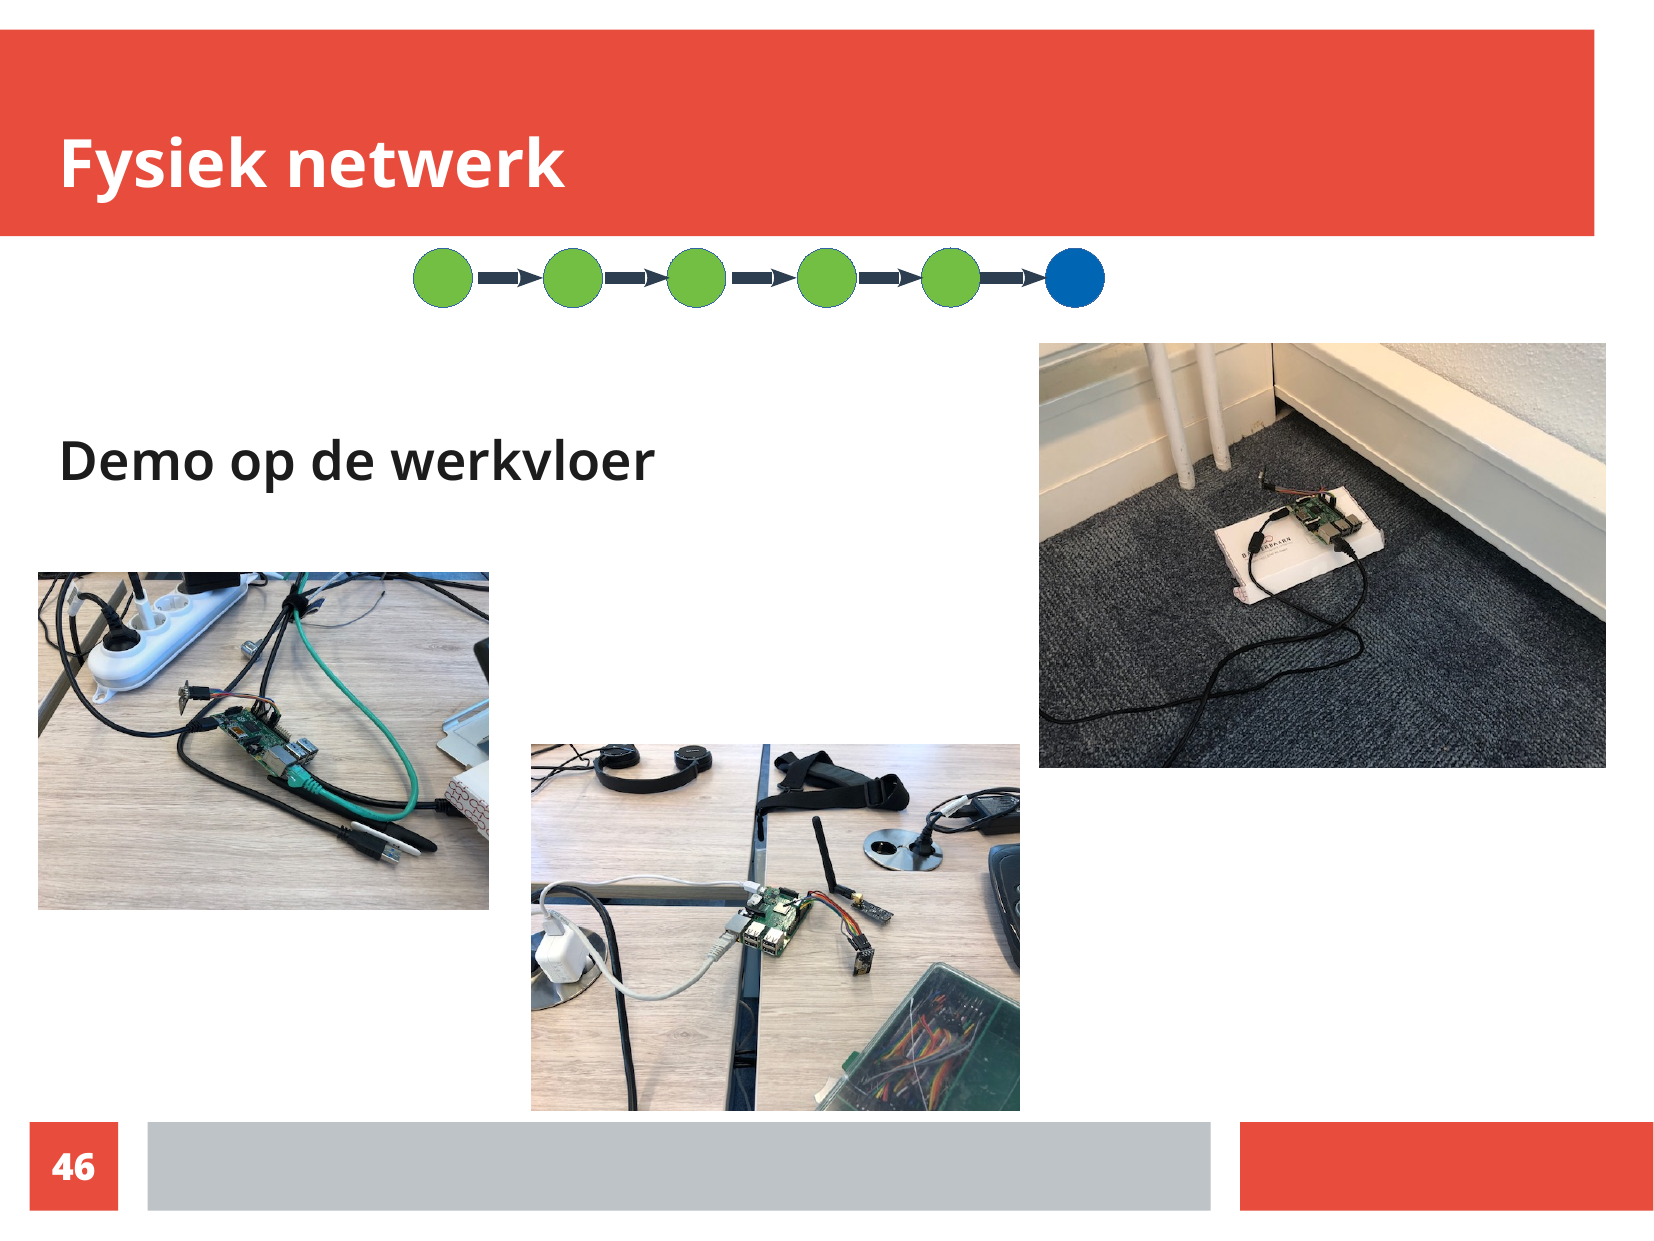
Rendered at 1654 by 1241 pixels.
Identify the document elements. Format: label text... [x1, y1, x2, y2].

list Demo op de werkvloer [59, 324, 1565, 1093]
text_box [1045, 248, 1105, 308]
picture [1039, 343, 1606, 768]
text_box [666, 248, 726, 308]
text_box [921, 247, 980, 308]
title Fysiek netwerk [59, 59, 1595, 207]
picture [38, 572, 489, 910]
text_box [413, 248, 473, 308]
text_box [543, 248, 603, 308]
picture [531, 744, 1020, 1111]
text_box [797, 248, 857, 308]
